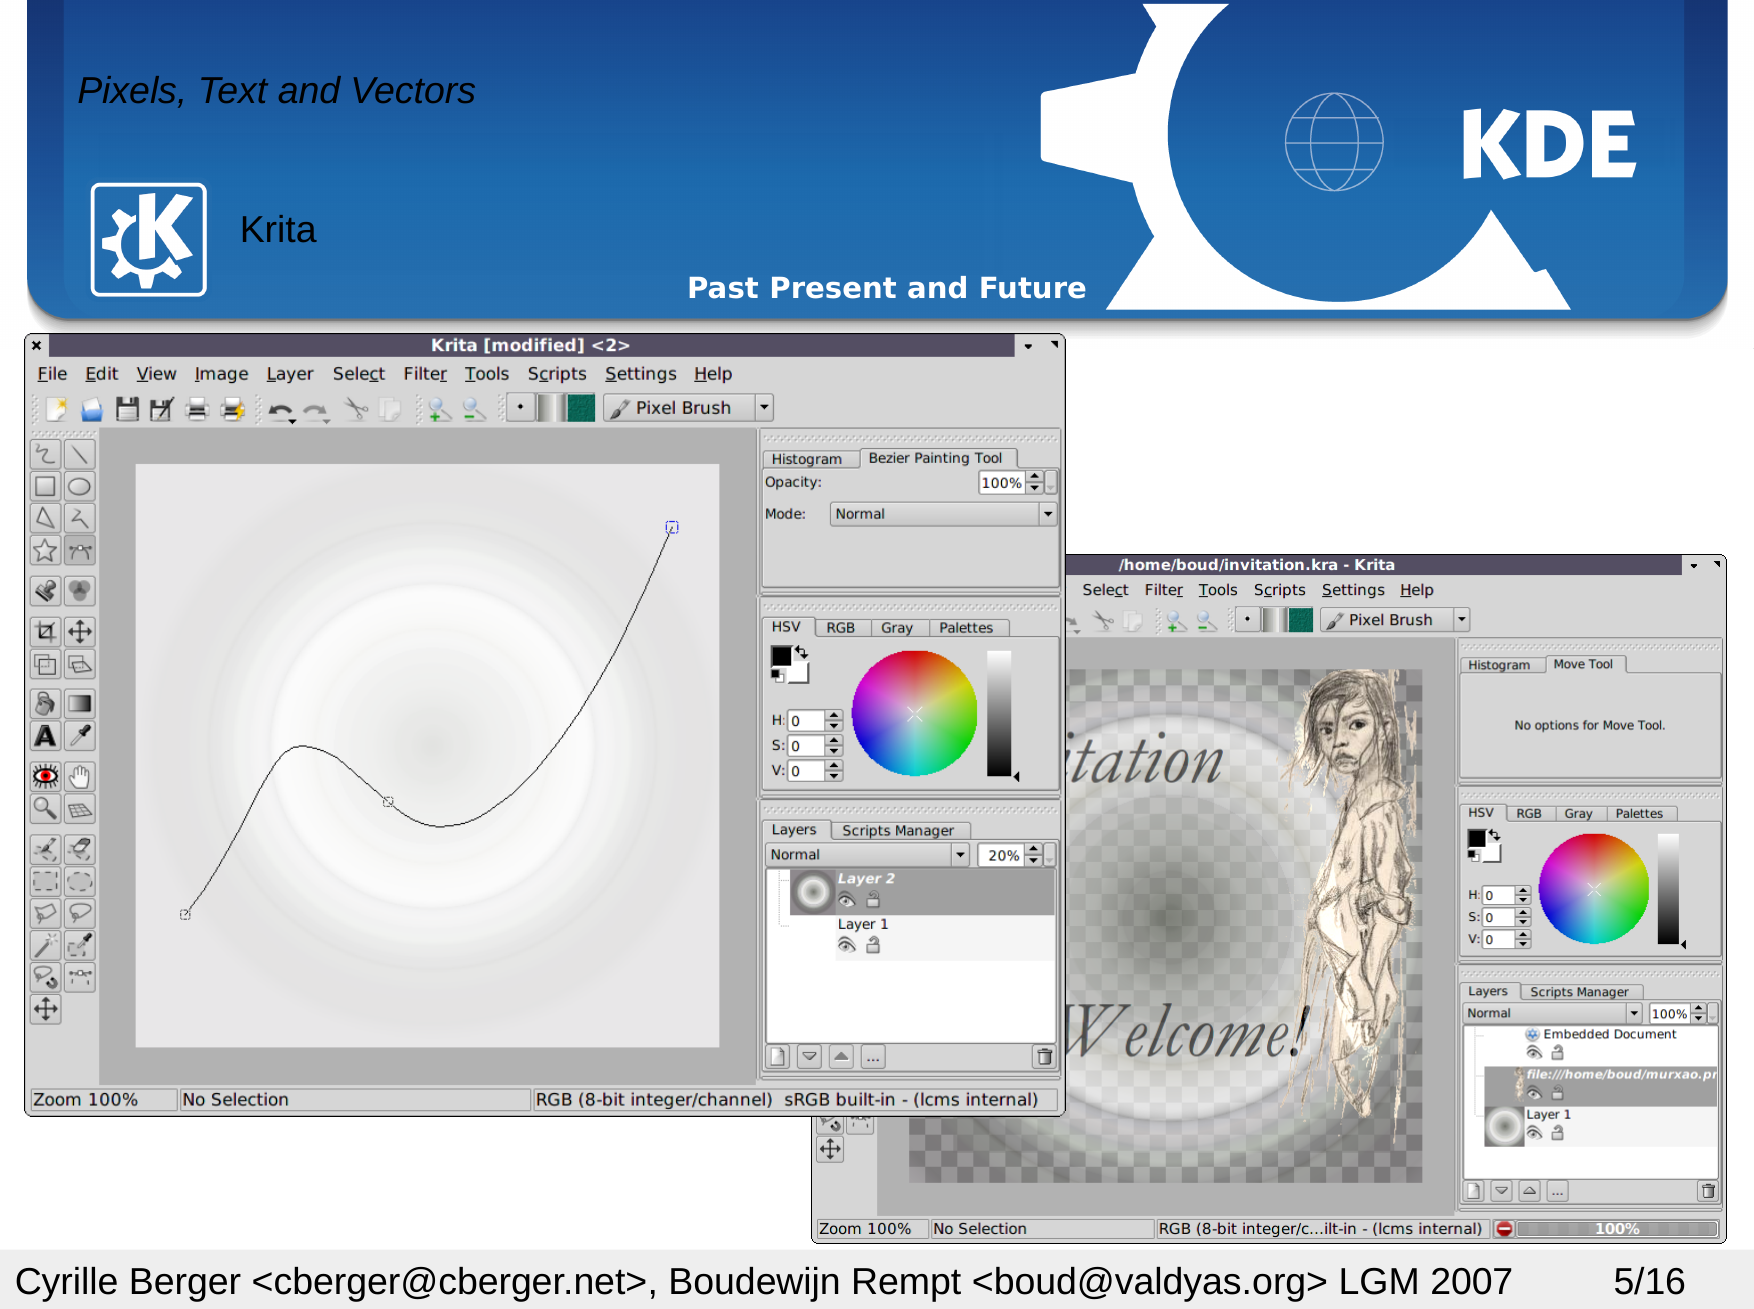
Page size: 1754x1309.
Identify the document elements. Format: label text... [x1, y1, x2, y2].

picture [0, 0, 1754, 1244]
text_box Pixels, Text and Vectors [62, 62, 1336, 190]
